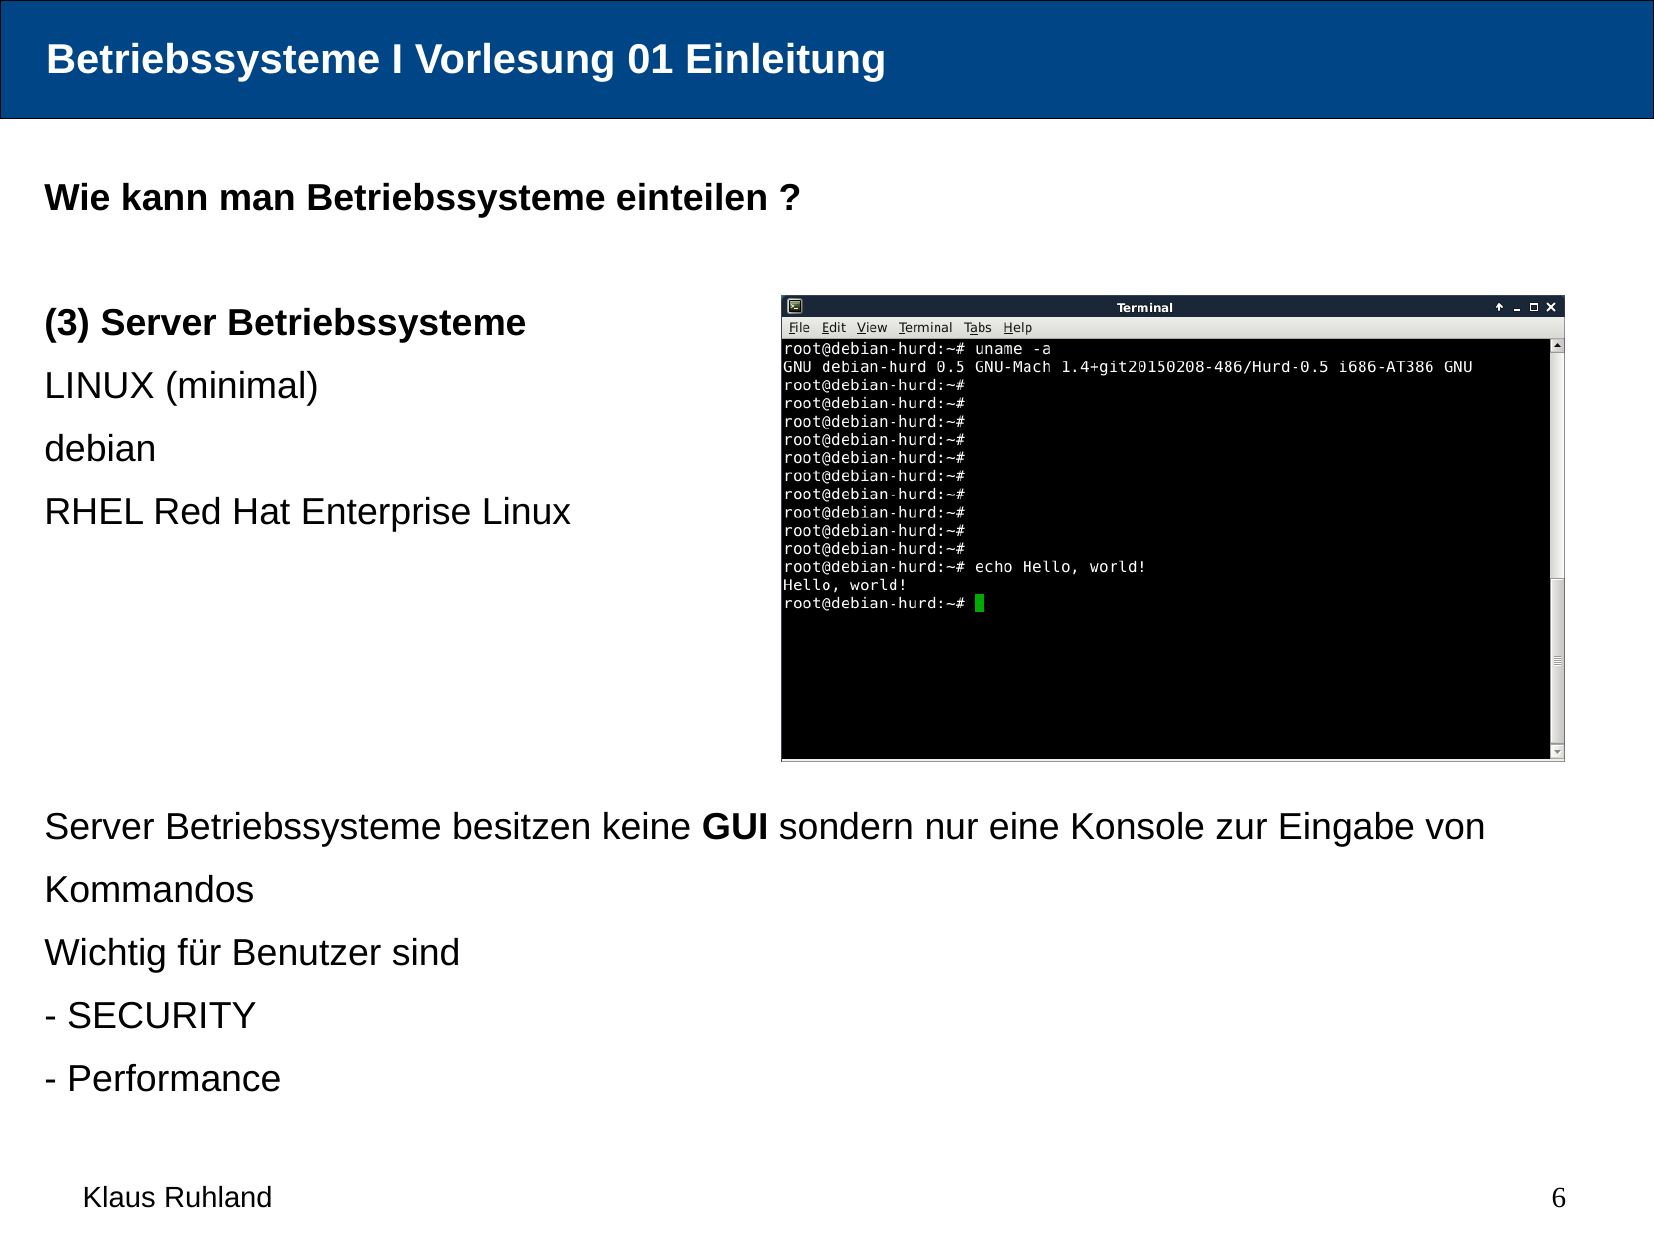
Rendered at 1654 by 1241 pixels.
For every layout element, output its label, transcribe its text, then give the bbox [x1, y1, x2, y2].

text_box Wie kann man Betriebssysteme einteilen ? (3) Server Betriebssysteme LINUX (minimal) debian RHEL Red Hat Enterprise Linux Server Betriebssysteme besitzen keine GUI sondern nur eine Konsole zur Eingabe von Kommandos Wichtig für Benutzer sind - SECURITY - Performance [29, 147, 1565, 1170]
picture [781, 295, 1565, 762]
